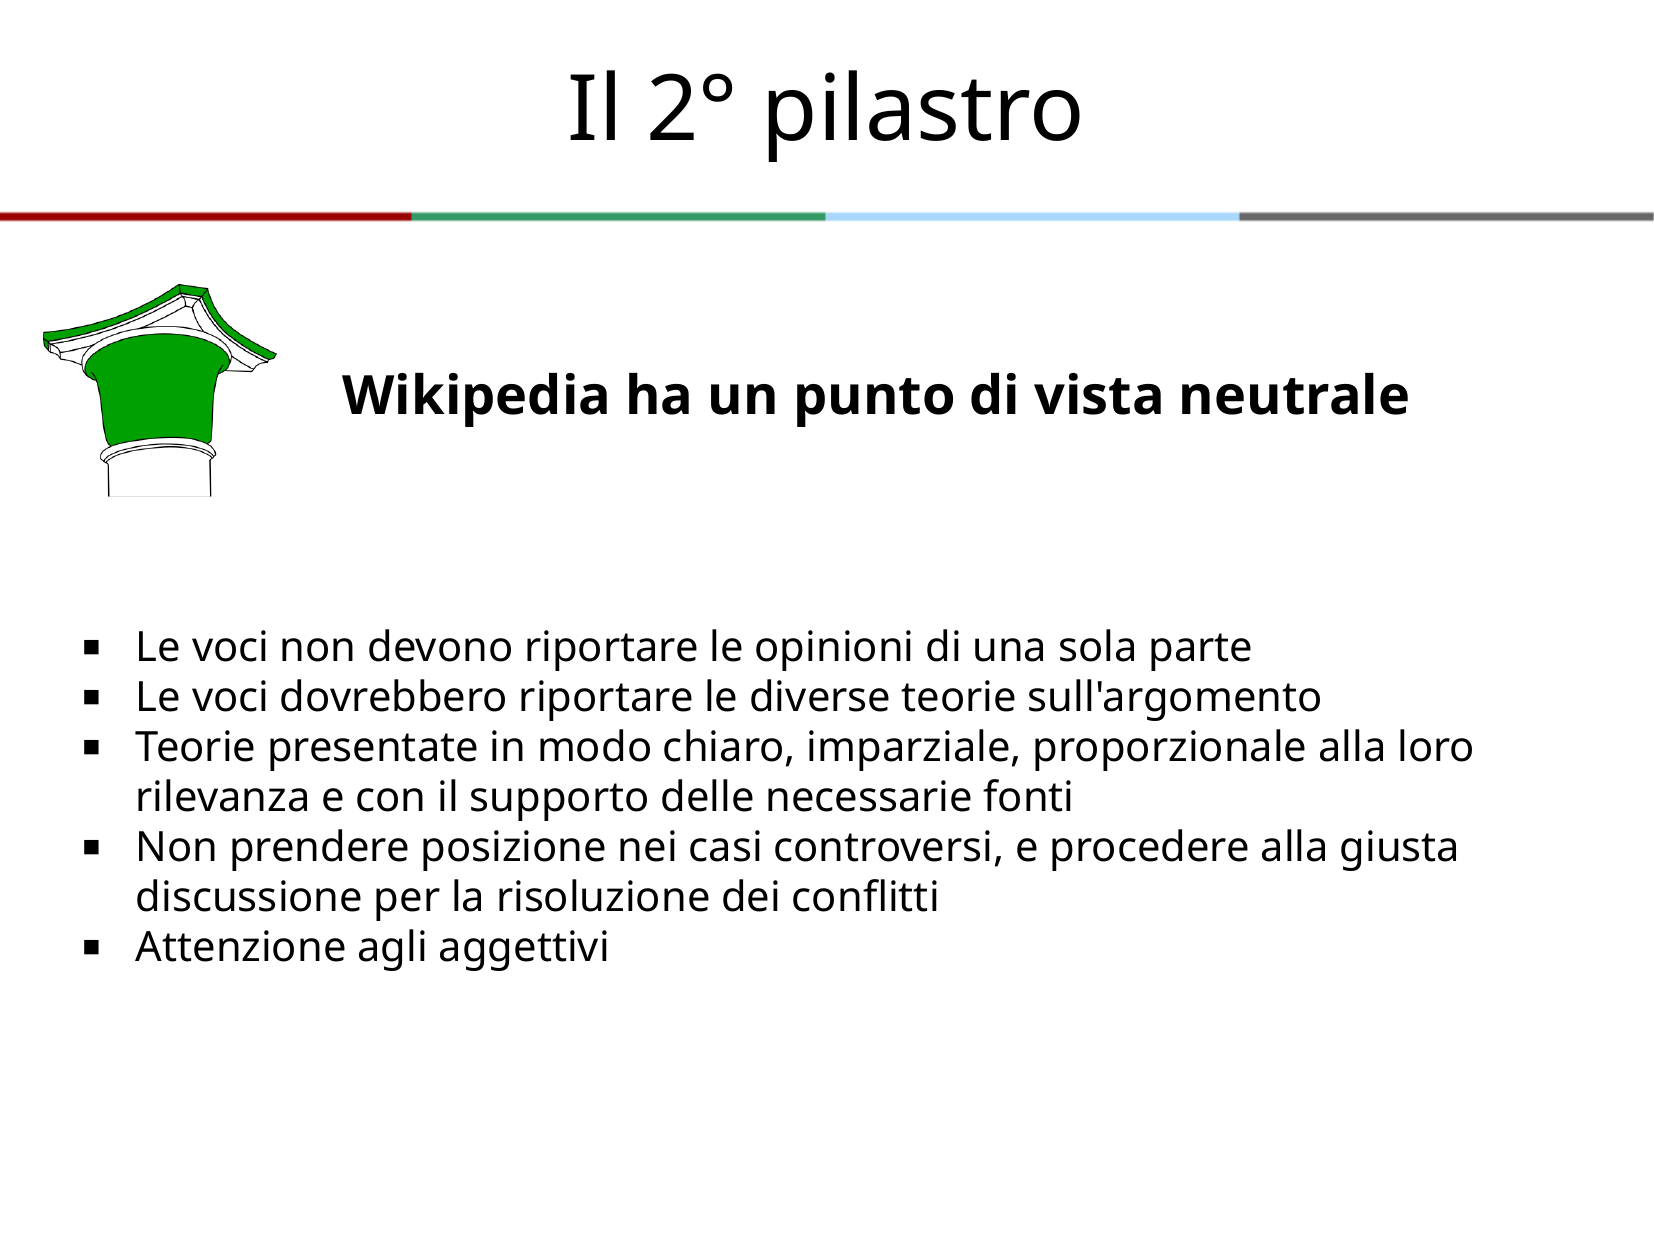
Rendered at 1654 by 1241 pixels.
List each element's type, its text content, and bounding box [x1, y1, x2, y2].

picture [0, 200, 1654, 235]
text_box Le voci non devono riportare le opinioni di una sola parte Le voci dovrebbero riportare le diverse teorie sull'argomento Teorie presentate in modo chiaro, imparziale, proporzionale alla loro rilevanza e con il supporto delle necessarie fonti Non prendere posizione nei casi controversi, e procedere alla giusta discussione per la risoluzione dei conflitti Attenzione agli aggettivi [64, 620, 1542, 1187]
text_box Wikipedia ha un punto di vista neutrale [342, 360, 1607, 455]
text_box Il 2° pilastro [82, 0, 1571, 200]
picture [41, 283, 278, 497]
